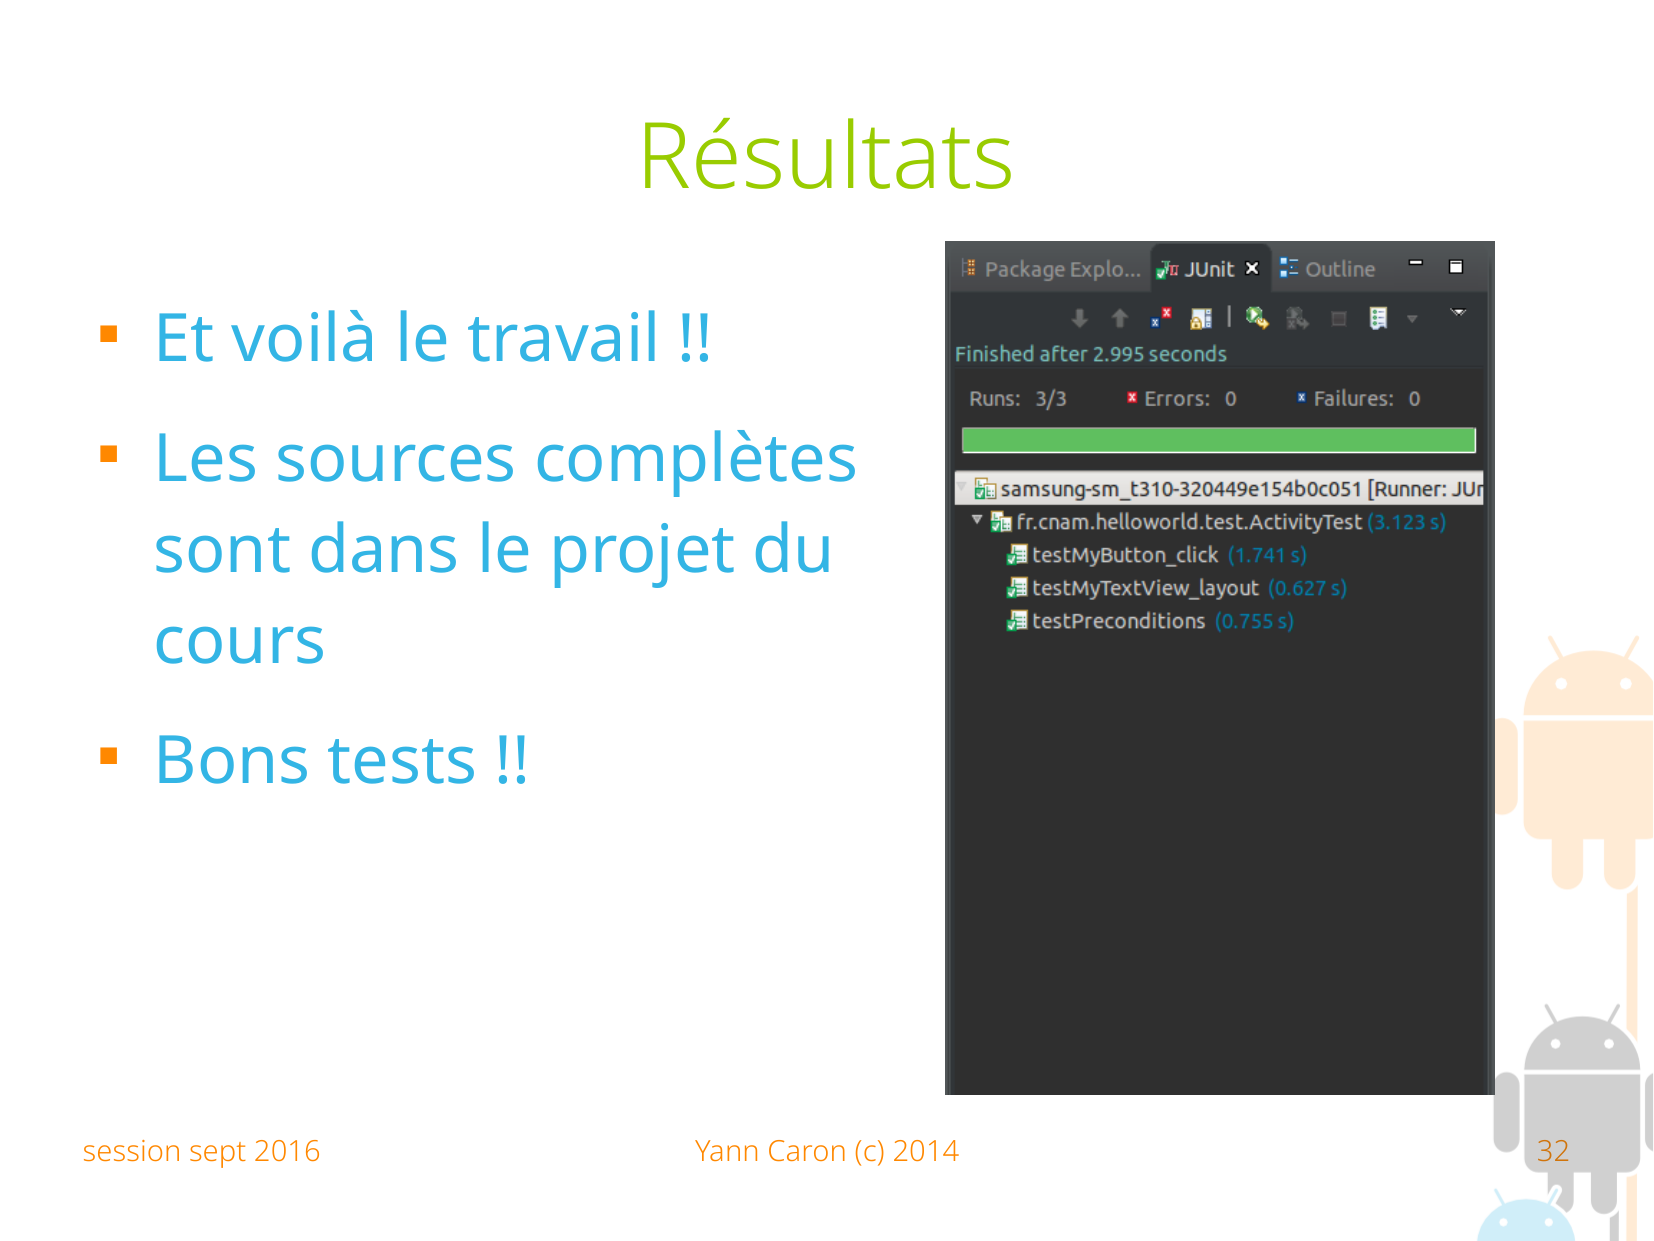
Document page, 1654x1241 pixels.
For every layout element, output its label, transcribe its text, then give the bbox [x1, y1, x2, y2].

list Et voilà le travail !! Les sources complètes sont dans le projet du cours Bons tests !! [82, 290, 931, 1010]
title Résultats [82, 49, 1571, 257]
picture [240, 241, 1654, 1241]
